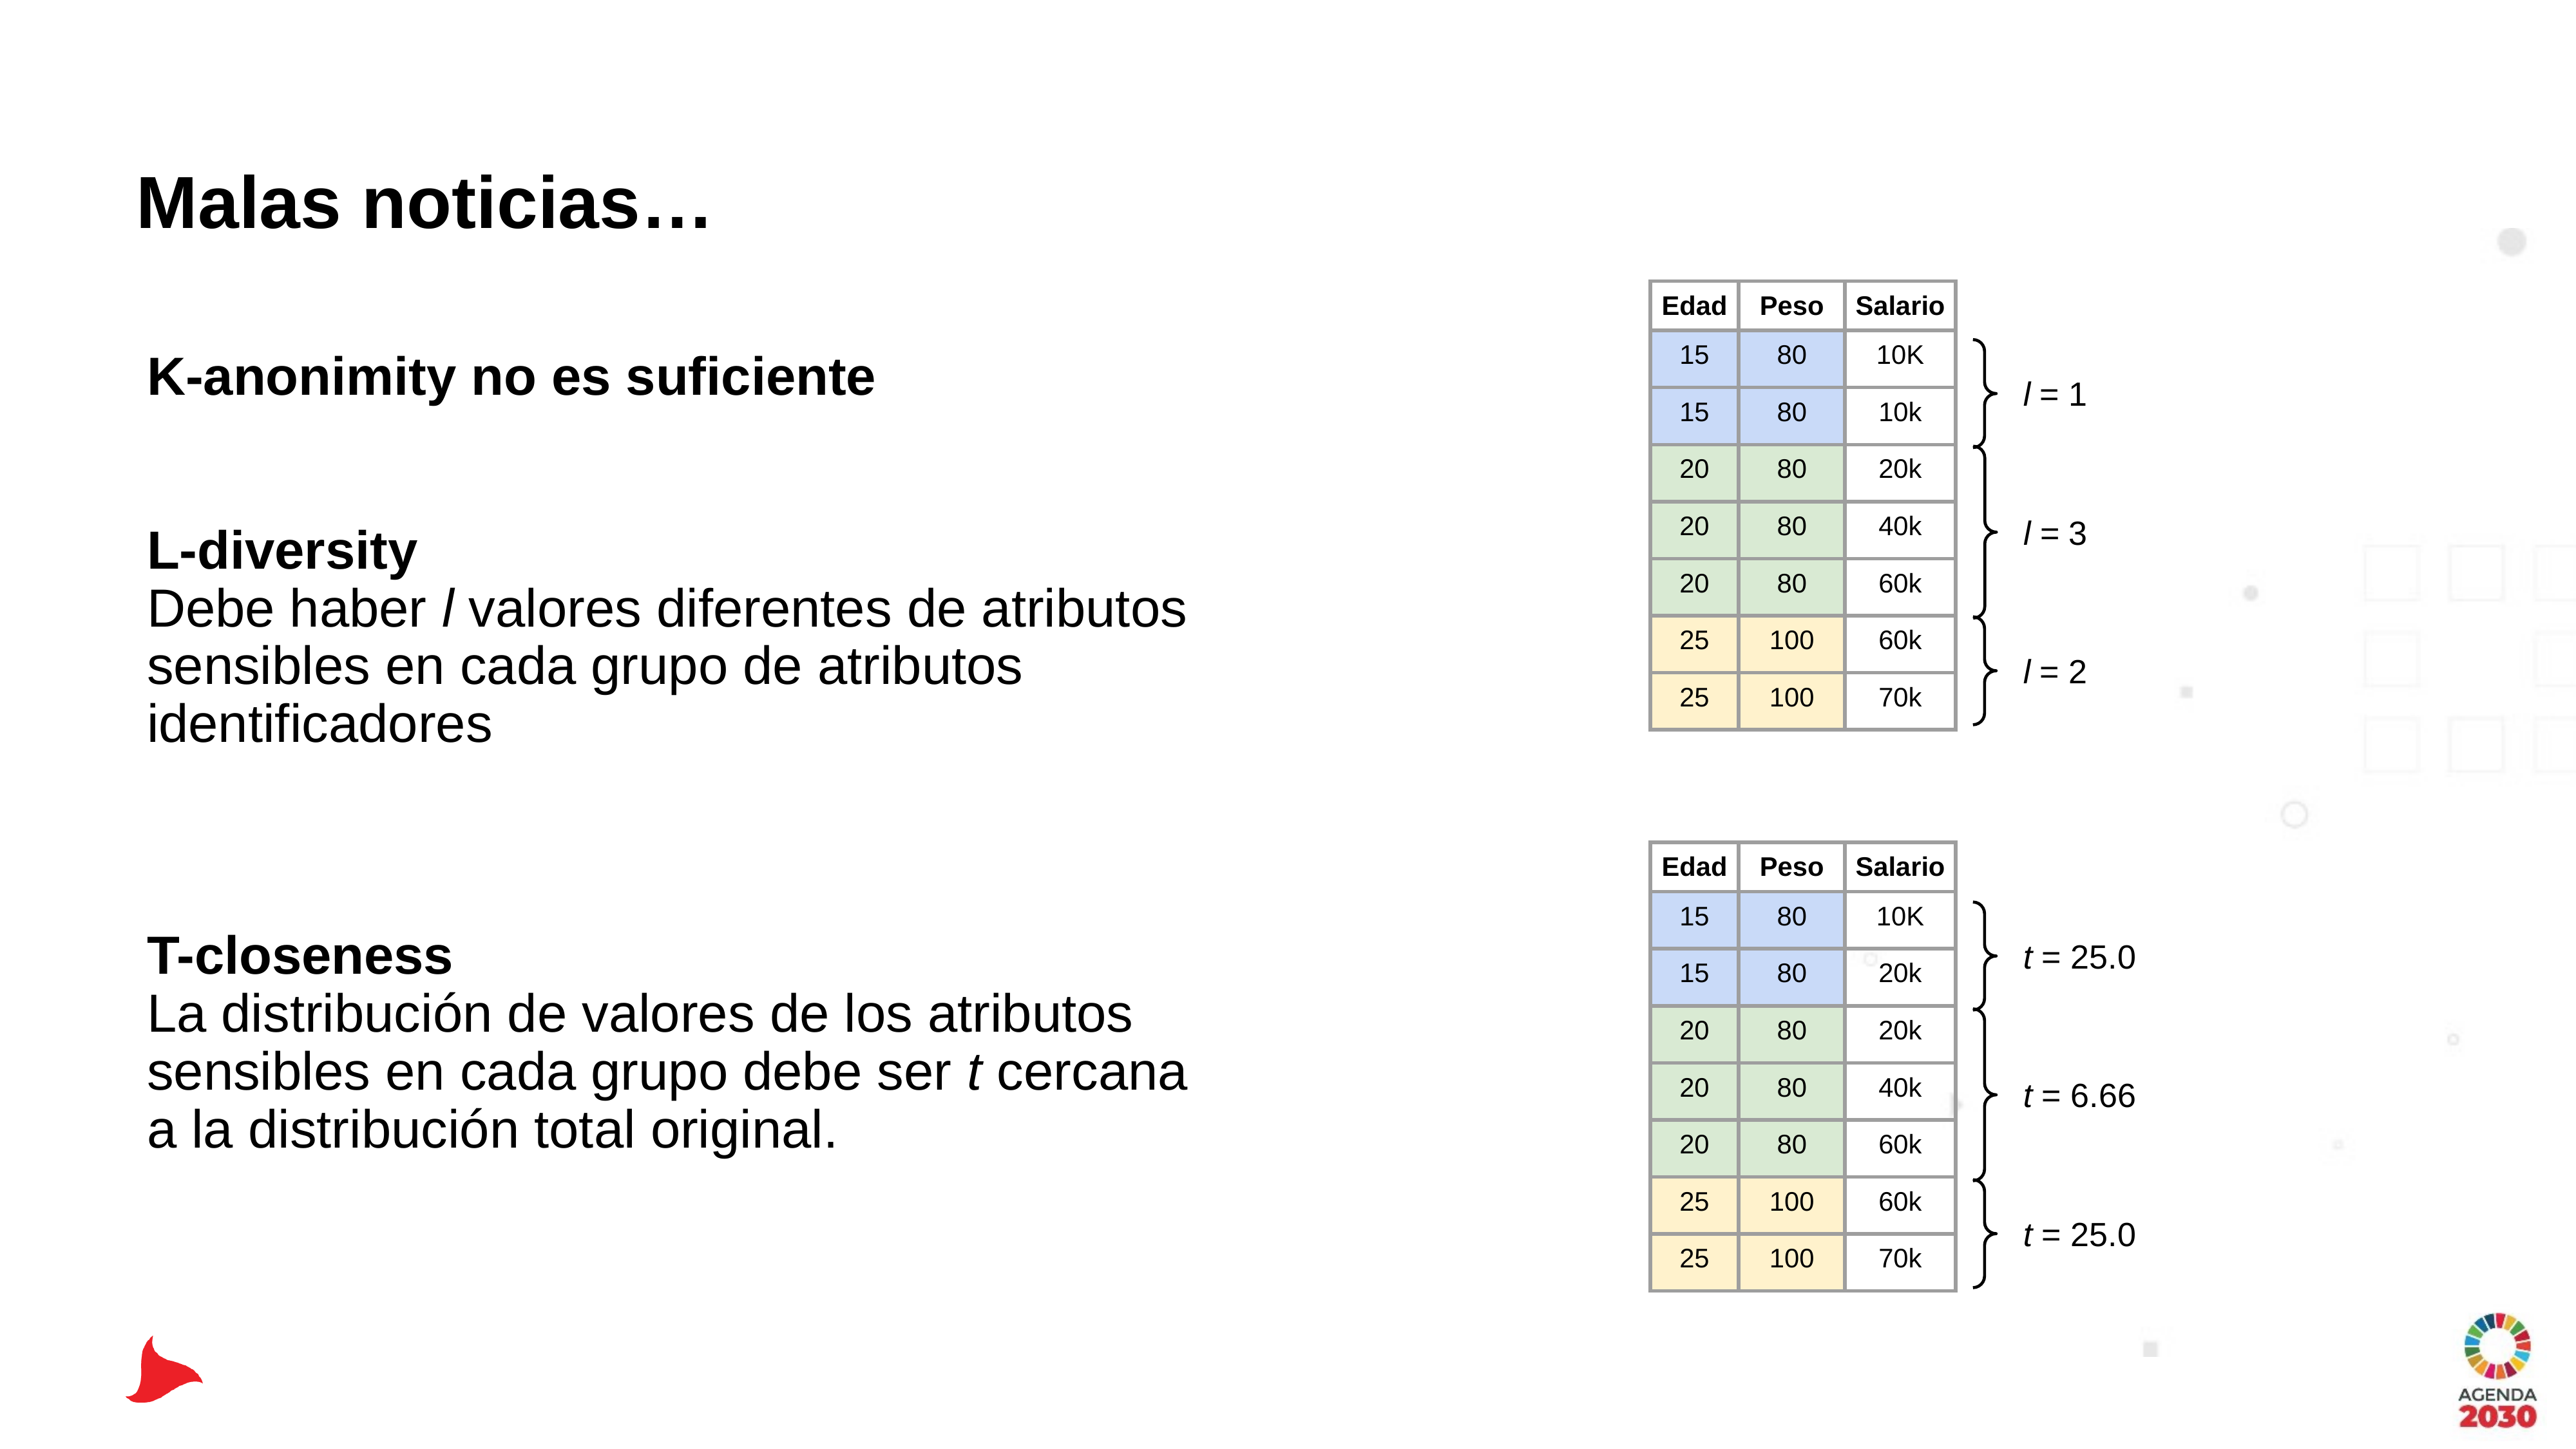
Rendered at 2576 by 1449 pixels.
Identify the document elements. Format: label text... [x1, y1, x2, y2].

table_cell 80 [1741, 951, 1843, 1004]
table_cell 70k [1847, 674, 1954, 728]
table_cell 15 [1652, 332, 1737, 386]
table_header Peso [1741, 844, 1843, 890]
table_cell 60k [1847, 618, 1954, 671]
table_cell 80 [1741, 389, 1843, 443]
table_cell 20 [1652, 504, 1737, 557]
table_cell 60k [1847, 560, 1954, 614]
text_box t = 25.0 [2013, 925, 2162, 987]
table_cell 60k [1847, 1179, 1954, 1232]
table_cell 20 [1652, 560, 1737, 614]
table_header Edad [1652, 283, 1737, 328]
picture [1743, 228, 2576, 1441]
table_cell 80 [1741, 560, 1843, 614]
table_cell 20k [1847, 951, 1954, 1004]
table_cell 20 [1652, 1065, 1737, 1118]
table_cell 100 [1741, 1179, 1843, 1232]
table_cell 80 [1741, 332, 1843, 386]
text_box t = 25.0 [2013, 1203, 2162, 1264]
table_cell 100 [1741, 674, 1843, 728]
table_cell 60k [1847, 1122, 1954, 1175]
table_cell 20 [1652, 1122, 1737, 1175]
table_cell 70k [1847, 1236, 1954, 1289]
table_cell 25 [1652, 1179, 1737, 1232]
table_cell 20k [1847, 446, 1954, 500]
table_cell 25 [1652, 674, 1737, 728]
picture [126, 1336, 203, 1403]
table_header Salario [1847, 844, 1954, 890]
table_cell 20 [1652, 446, 1737, 500]
table_cell 10K [1847, 893, 1954, 947]
table_header Salario [1847, 283, 1954, 328]
text_box t = 6.66 [2013, 1064, 2162, 1126]
table_cell 25 [1652, 1236, 1737, 1289]
table_cell 80 [1741, 1065, 1843, 1118]
table_cell 40k [1847, 1065, 1954, 1118]
table_cell 40k [1847, 504, 1954, 557]
table_cell 100 [1741, 618, 1843, 671]
table_cell 80 [1741, 446, 1843, 500]
table_cell 20 [1652, 1008, 1737, 1061]
list K-anonimity no es suficiente L-diversity Debe haber l valores diferentes de atributos sensibles en cada grupo de atributos identificadores T-closeness La distribución de valores de los atributos sensibles en cada grupo debe ser t cercana a la distribución total original. [128, 339, 1225, 1280]
table_header Edad [1652, 844, 1737, 890]
table_cell 25 [1652, 618, 1737, 671]
text_box l = 2 [2013, 640, 2101, 701]
text_box l = 1 [2013, 363, 2101, 424]
table_cell 80 [1741, 504, 1843, 557]
title Malas noticias… [126, 77, 2450, 249]
table_cell 10K [1847, 332, 1954, 386]
text_box l = 3 [2014, 502, 2163, 563]
table_cell 15 [1652, 951, 1737, 1004]
table_cell 100 [1741, 1236, 1843, 1289]
table_cell 20k [1847, 1008, 1954, 1061]
table_cell 15 [1652, 389, 1737, 443]
table_cell 80 [1741, 893, 1843, 947]
table_cell 15 [1652, 893, 1737, 947]
table_header Peso [1741, 283, 1843, 328]
table_cell 80 [1741, 1008, 1843, 1061]
table_cell 10k [1847, 389, 1954, 443]
table_cell 80 [1741, 1122, 1843, 1175]
